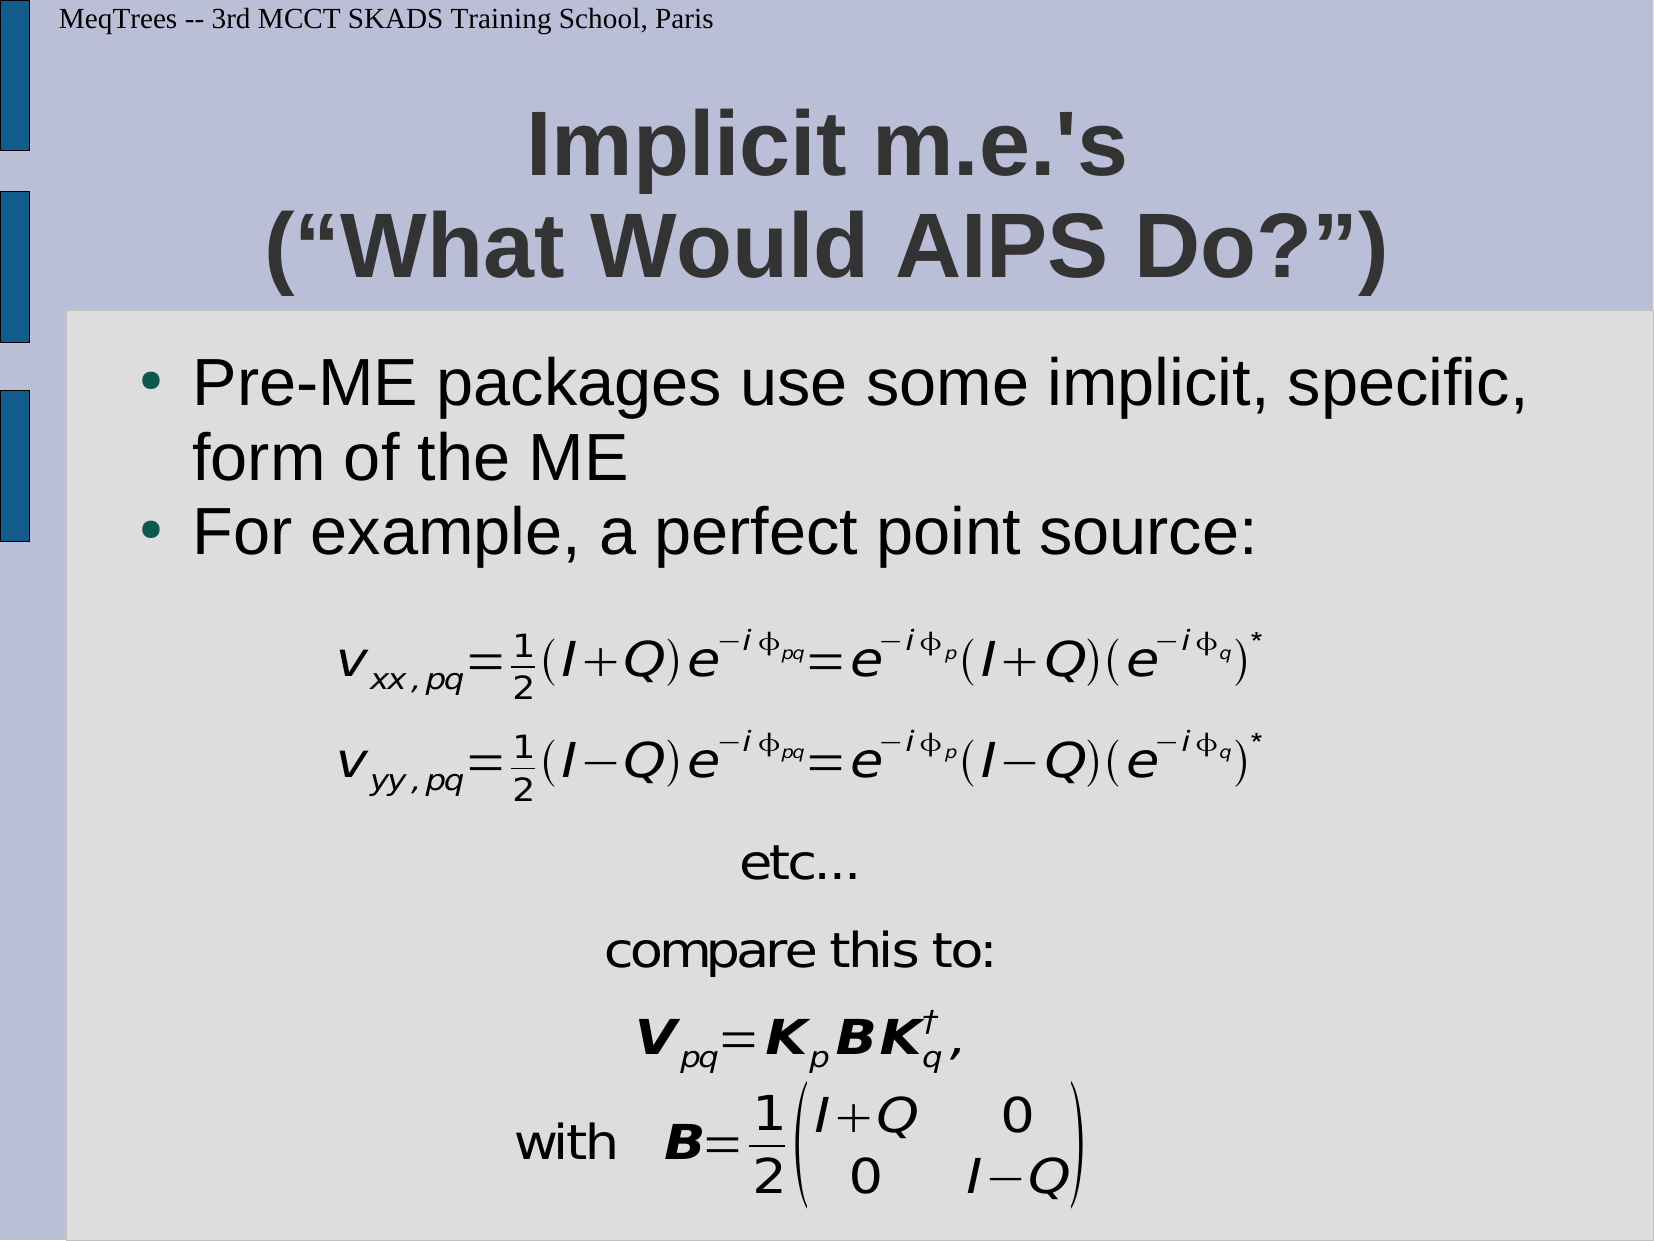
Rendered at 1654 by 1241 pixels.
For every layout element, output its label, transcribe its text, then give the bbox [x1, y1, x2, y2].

title Implicit m.e.'s (“What Would AIPS Do?”) [121, 92, 1534, 298]
chart [329, 609, 1270, 1211]
list Pre-ME packages use some implicit, specific, form of the ME For example, a perfect point source: [121, 344, 1534, 1112]
